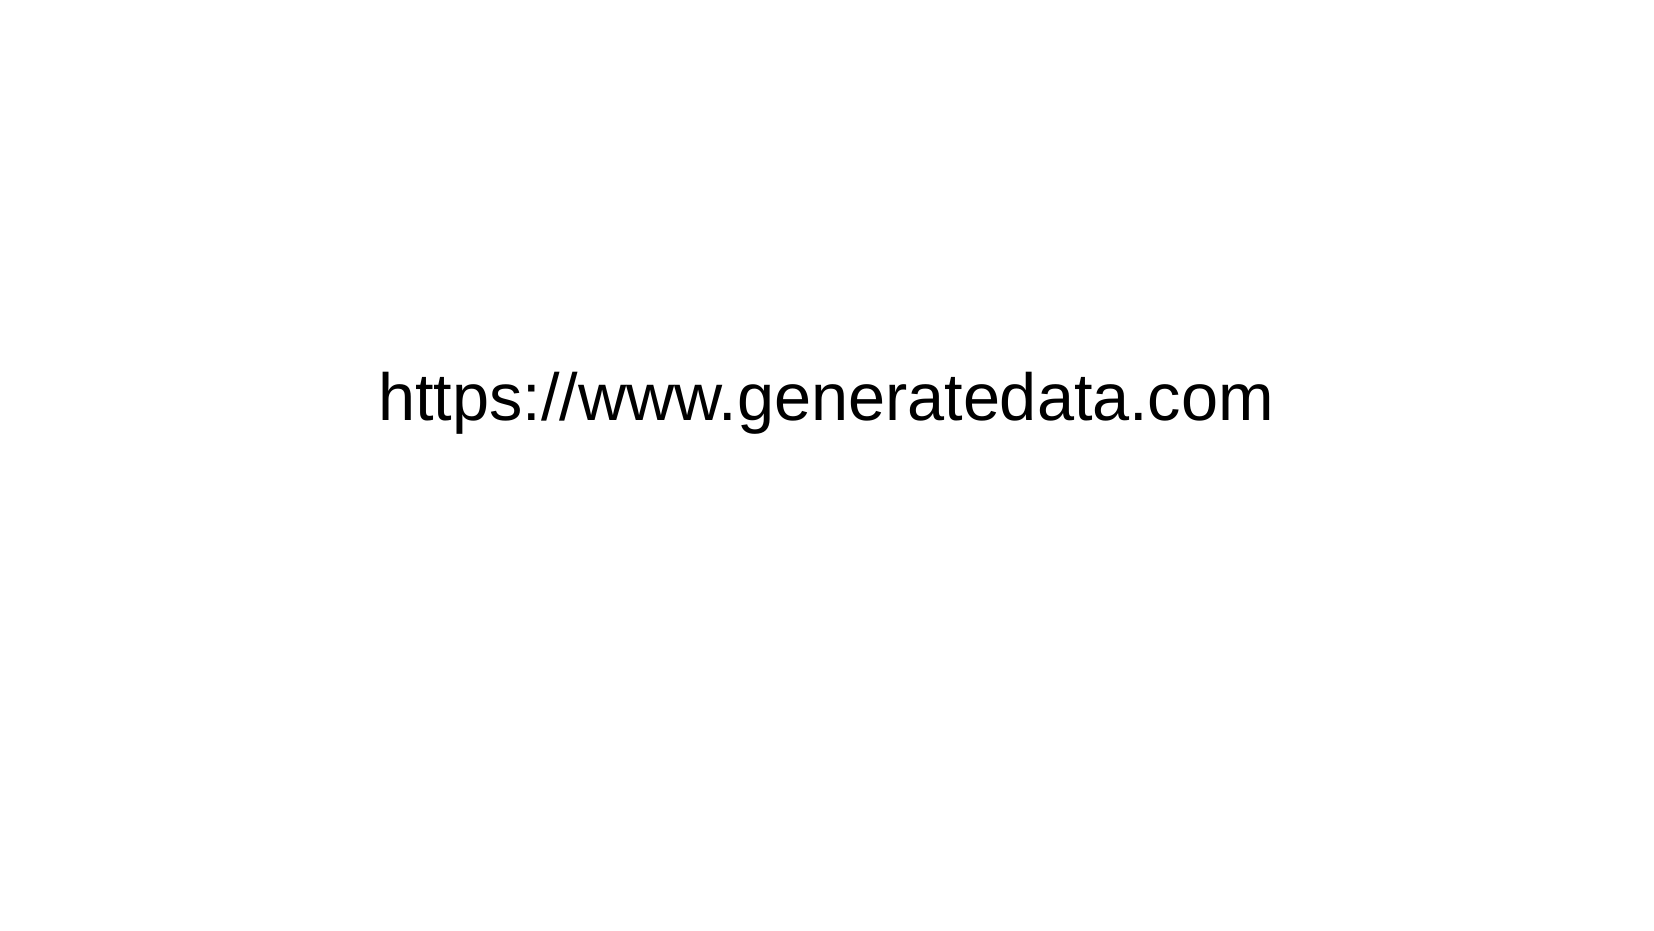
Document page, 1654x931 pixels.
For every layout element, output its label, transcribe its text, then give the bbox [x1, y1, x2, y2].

subtitle https://www.generatedata.com [82, 37, 1571, 757]
